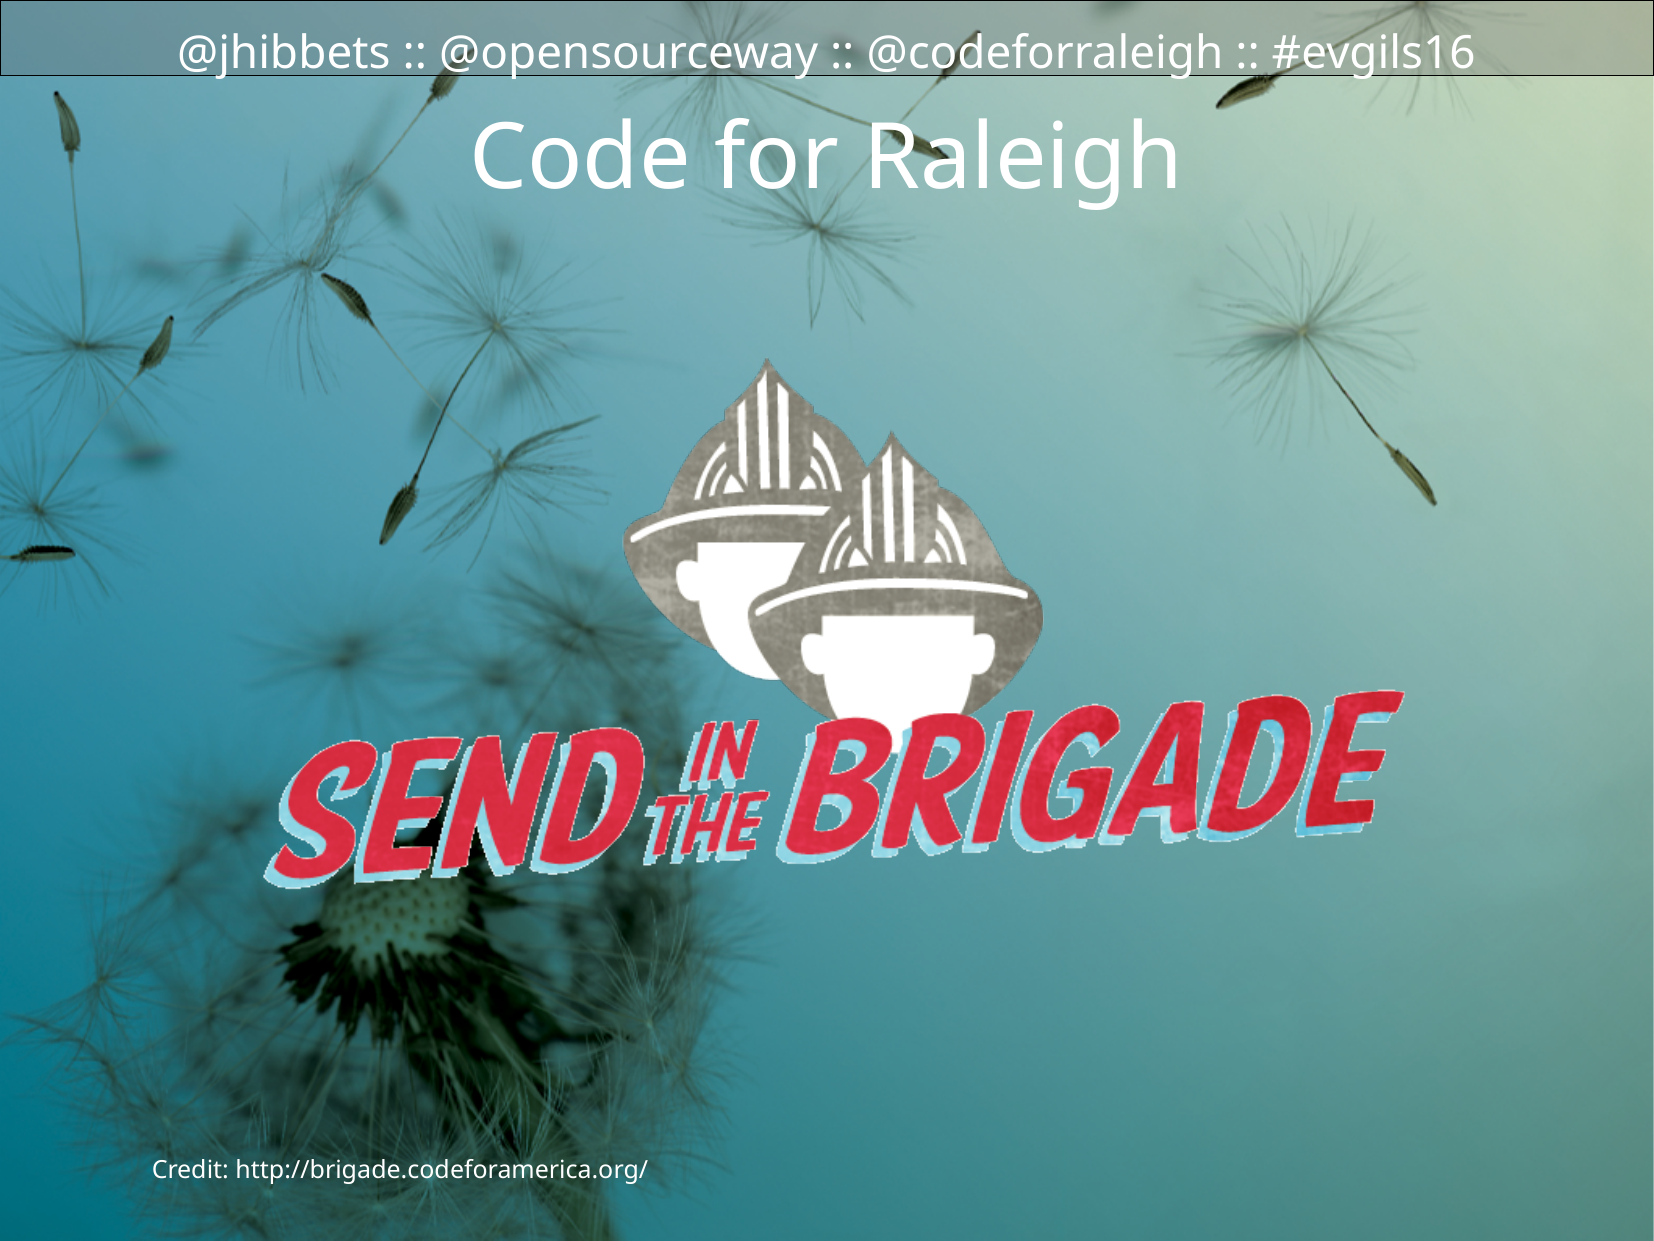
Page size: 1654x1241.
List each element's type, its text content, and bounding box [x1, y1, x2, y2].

title Code for Raleigh [82, 49, 1571, 257]
text_box Credit: http://brigade.codeforamerica.org/ [137, 1144, 671, 1188]
picture [0, 76, 1654, 1241]
